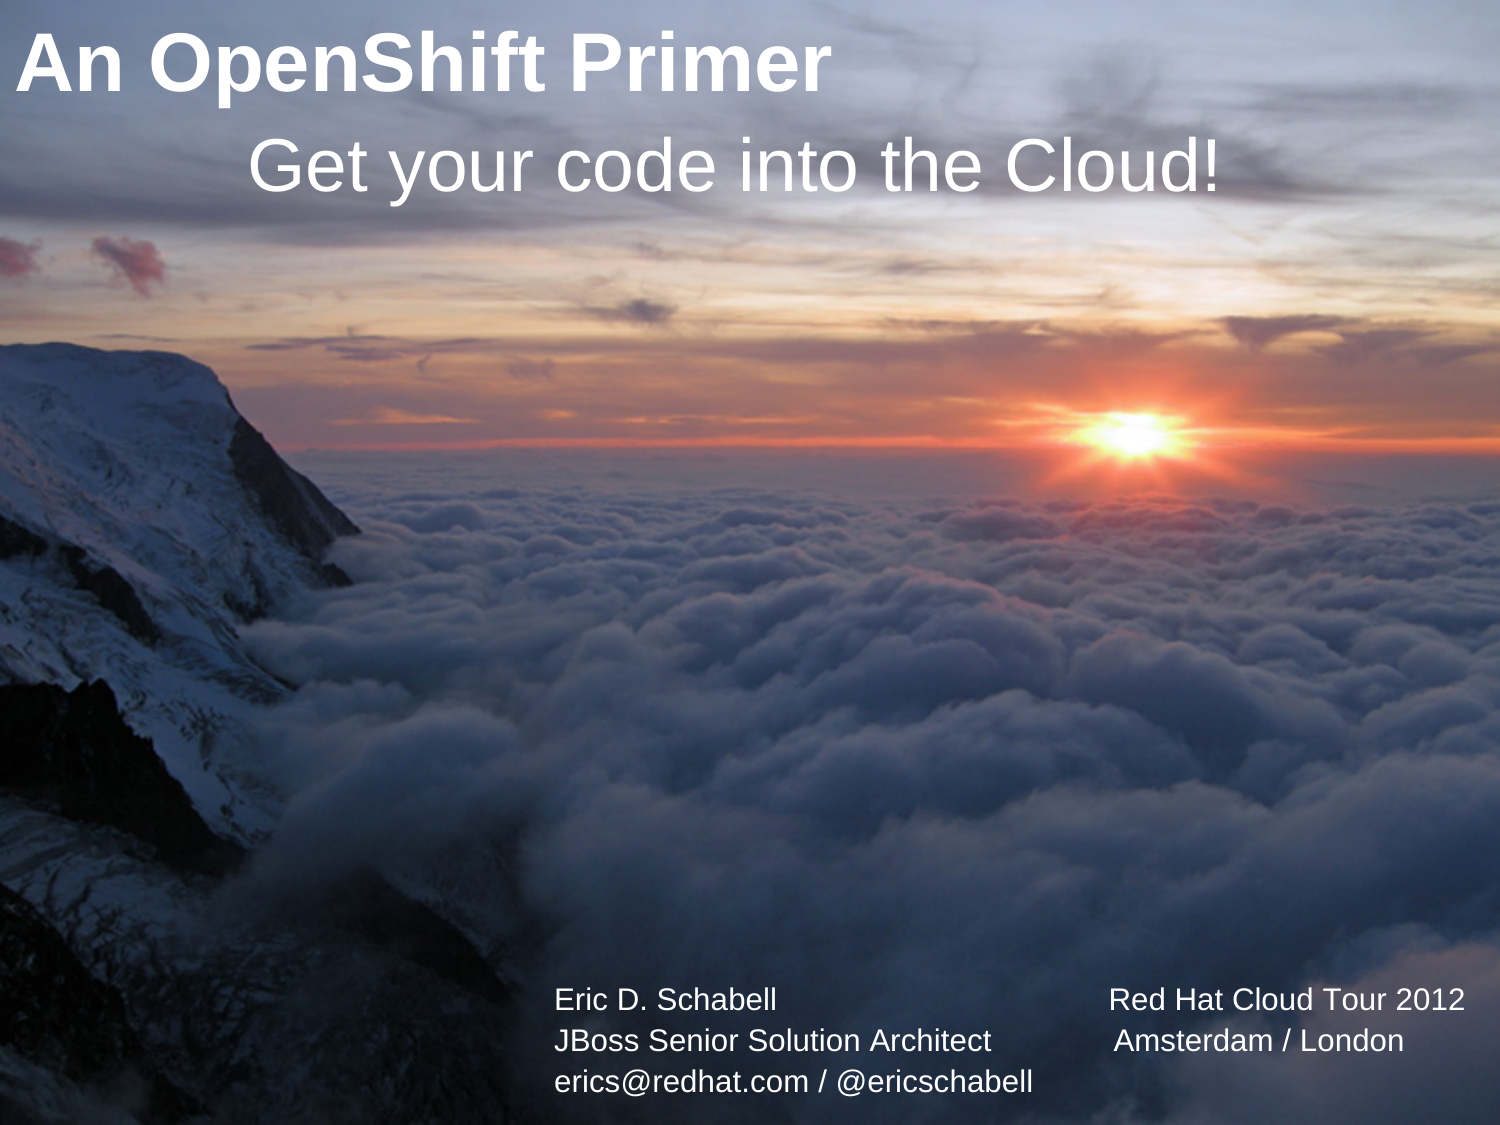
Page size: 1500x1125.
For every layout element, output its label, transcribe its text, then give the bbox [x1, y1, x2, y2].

picture [0, 0, 1500, 1125]
subtitle Eric D. Schabell Red Hat Cloud Tour 2012 JBoss Senior Solution Architect Amsterdam / London erics@redhat.com / @ericschabell [539, 976, 1500, 1108]
title An OpenShift Primer Get your code into the Cloud! [0, 0, 1413, 216]
